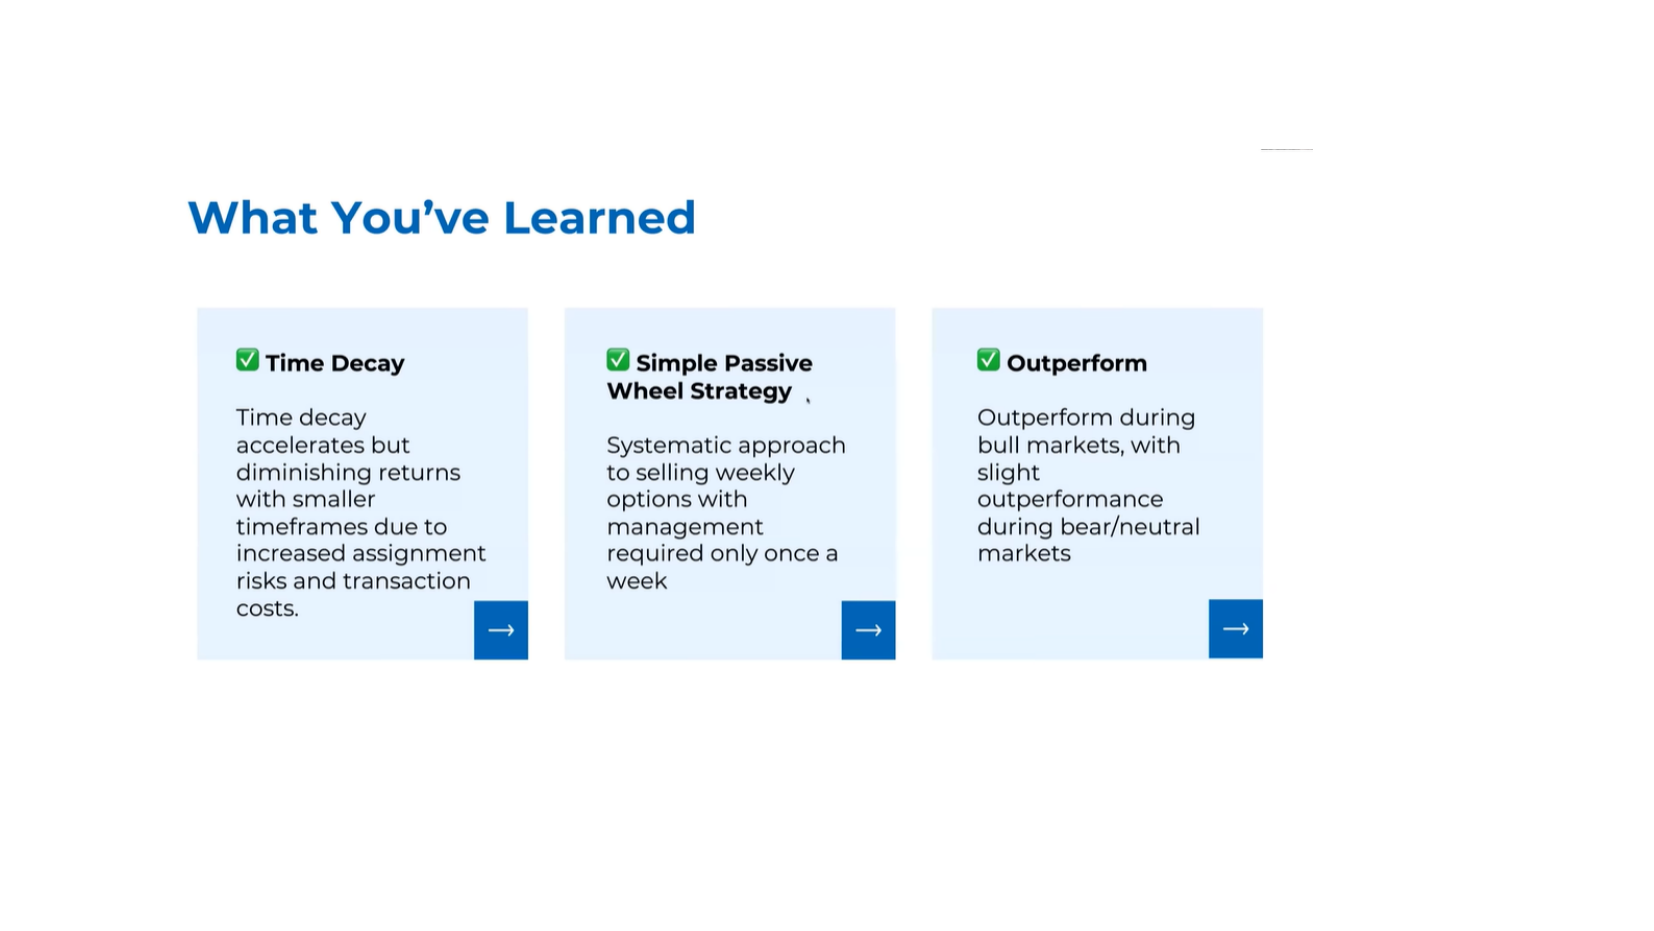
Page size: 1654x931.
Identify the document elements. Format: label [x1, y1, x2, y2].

picture [152, 149, 1313, 690]
